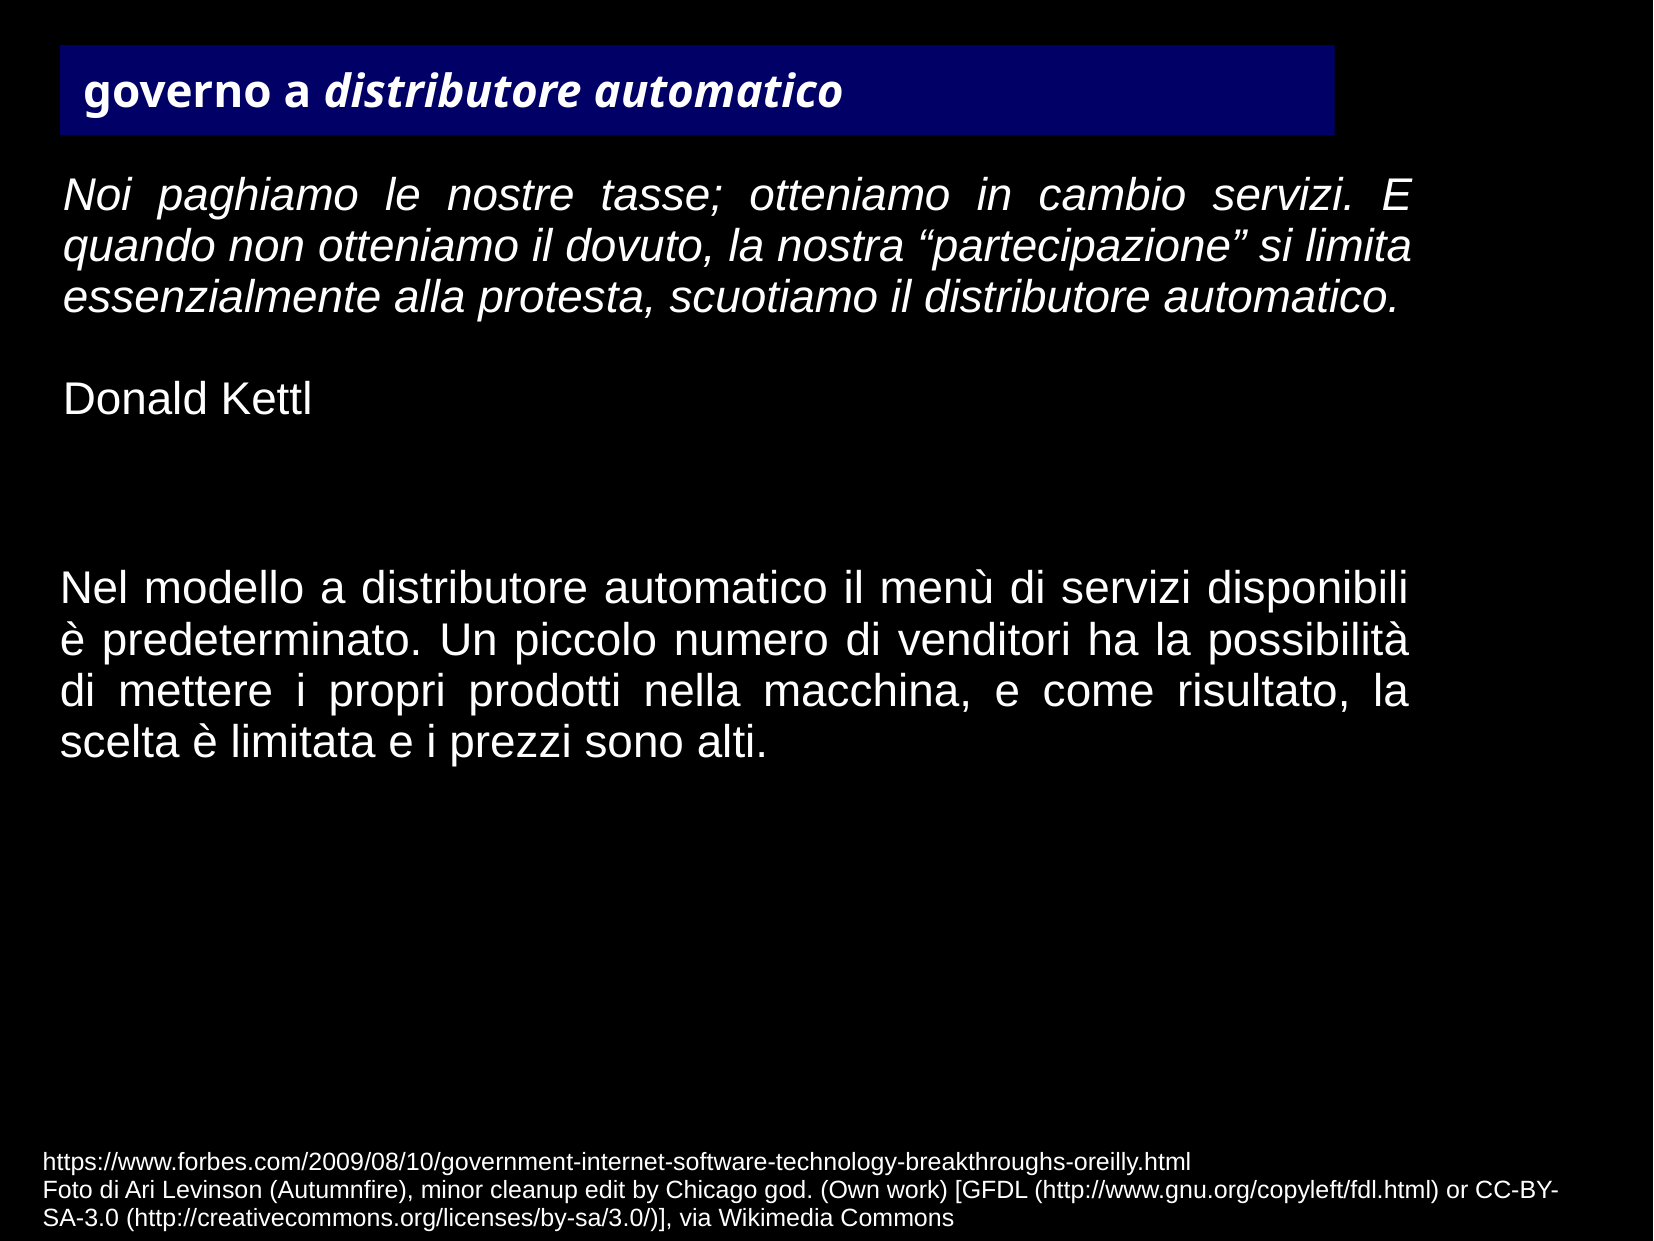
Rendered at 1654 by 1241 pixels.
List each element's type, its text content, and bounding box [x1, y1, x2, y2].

text_box Noi paghiamo le nostre tasse; otteniamo in cambio servizi. E quando non otteniamo il dovuto, la nostra “partecipazione” si limita essenzialmente alla protesta, scuotiamo il distributore automatico. Donald Kettl [48, 161, 1429, 535]
text_box Nel modello a distributore automatico il menù di servizi disponibili è predeterminato. Un piccolo numero di venditori ha la possibilità di mettere i propri prodotti nella macchina, e come risultato, la scelta è limitata e i prezzi sono alti. [45, 555, 1426, 929]
list governo a distributore automatico [59, 45, 1335, 136]
text_box https://www.forbes.com/2009/08/10/government-internet-software-technology-breakthroughs-oreilly.html Foto di Ari Levinson (Autumnfire), minor cleanup edit by Chicago god. (Own work) [GFDL (http://www.gnu.org/copyleft/fdl.html) or CC-BY-SA-3.0 (http://creativecommons.org/licenses/by-sa/3.0/)], via Wikimedia Commons [27, 1140, 1603, 1239]
